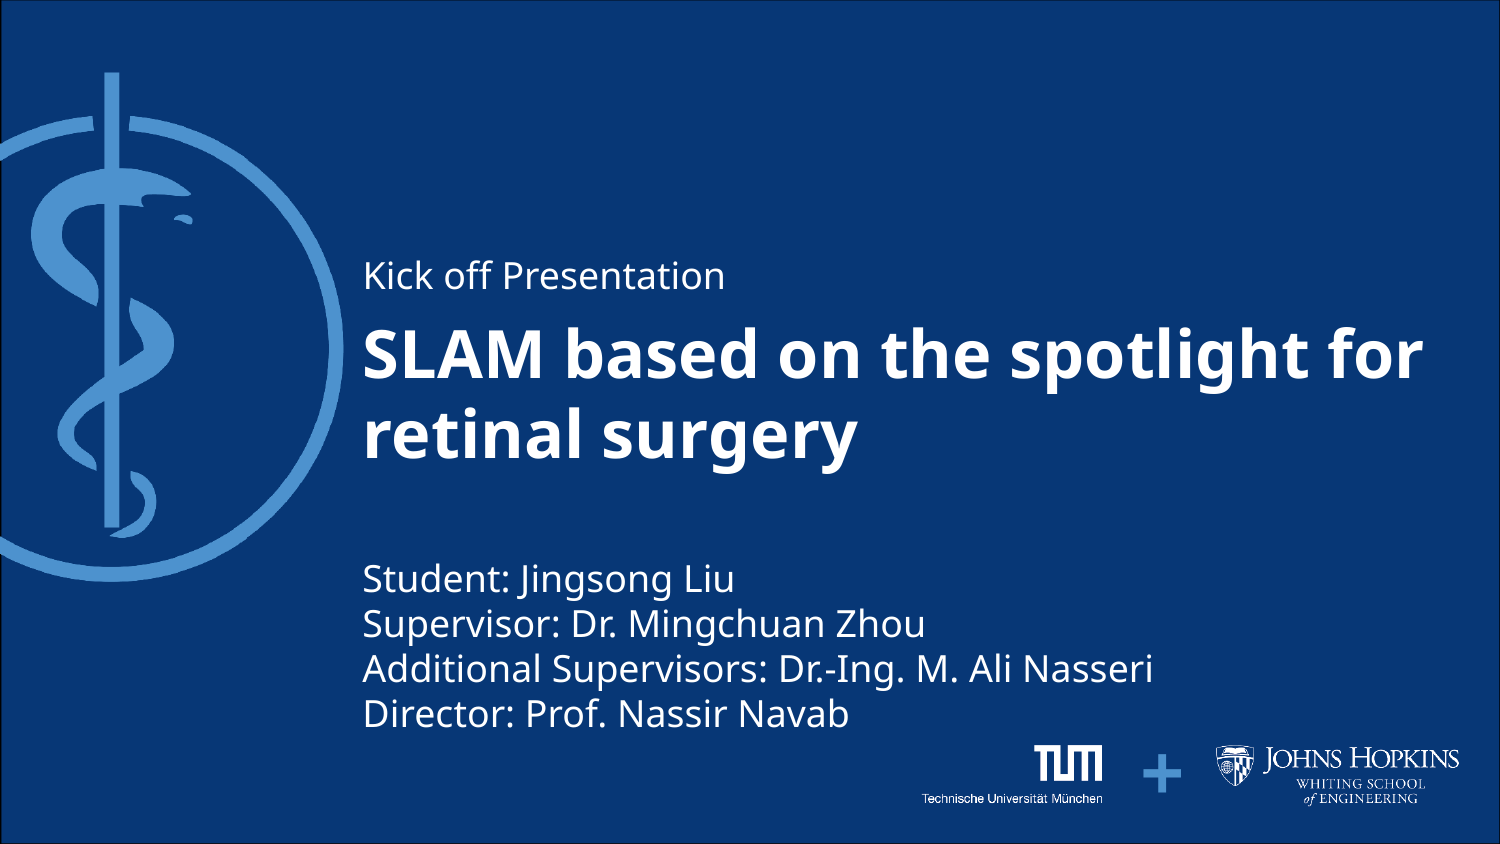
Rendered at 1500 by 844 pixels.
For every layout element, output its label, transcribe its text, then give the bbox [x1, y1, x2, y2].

picture [0, 0, 1500, 844]
title SLAM based on the spotlight for retinal surgery [347, 305, 1489, 464]
text_box Student: Jingsong Liu Supervisor: Dr. Mingchuan Zhou Additional Supervisors: Dr.-Ing. M. Ali Nasseri Director: Prof. Nassir Navab [347, 547, 1326, 743]
subtitle Kick off Presentation [347, 219, 1489, 305]
